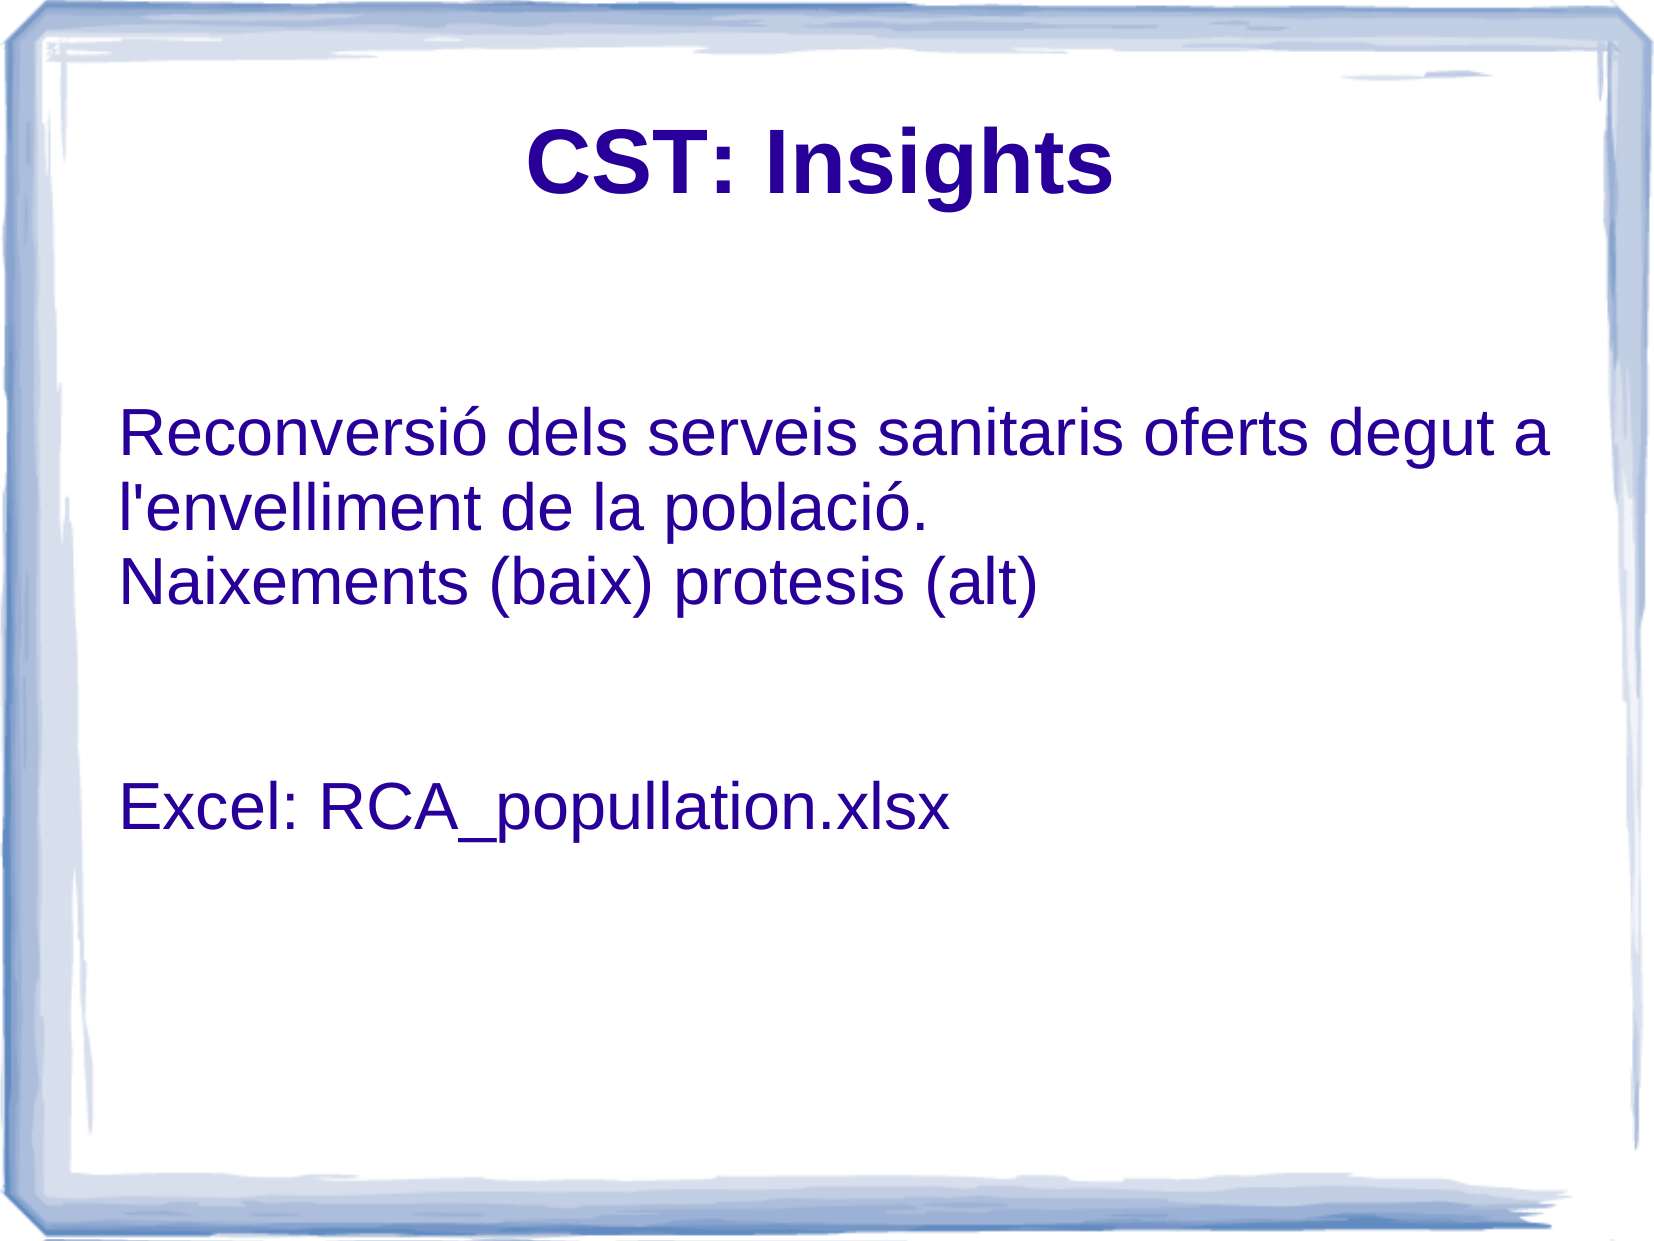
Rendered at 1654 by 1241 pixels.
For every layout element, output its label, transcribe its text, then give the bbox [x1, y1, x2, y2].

subtitle Reconversió dels serveis sanitaris oferts degut a l'envelliment de la població. Naixements (baix) protesis (alt) Excel: RCA_popullation.xlsx [118, 354, 1571, 1034]
picture [0, 0, 1654, 1241]
title CST: Insights [76, 58, 1565, 266]
